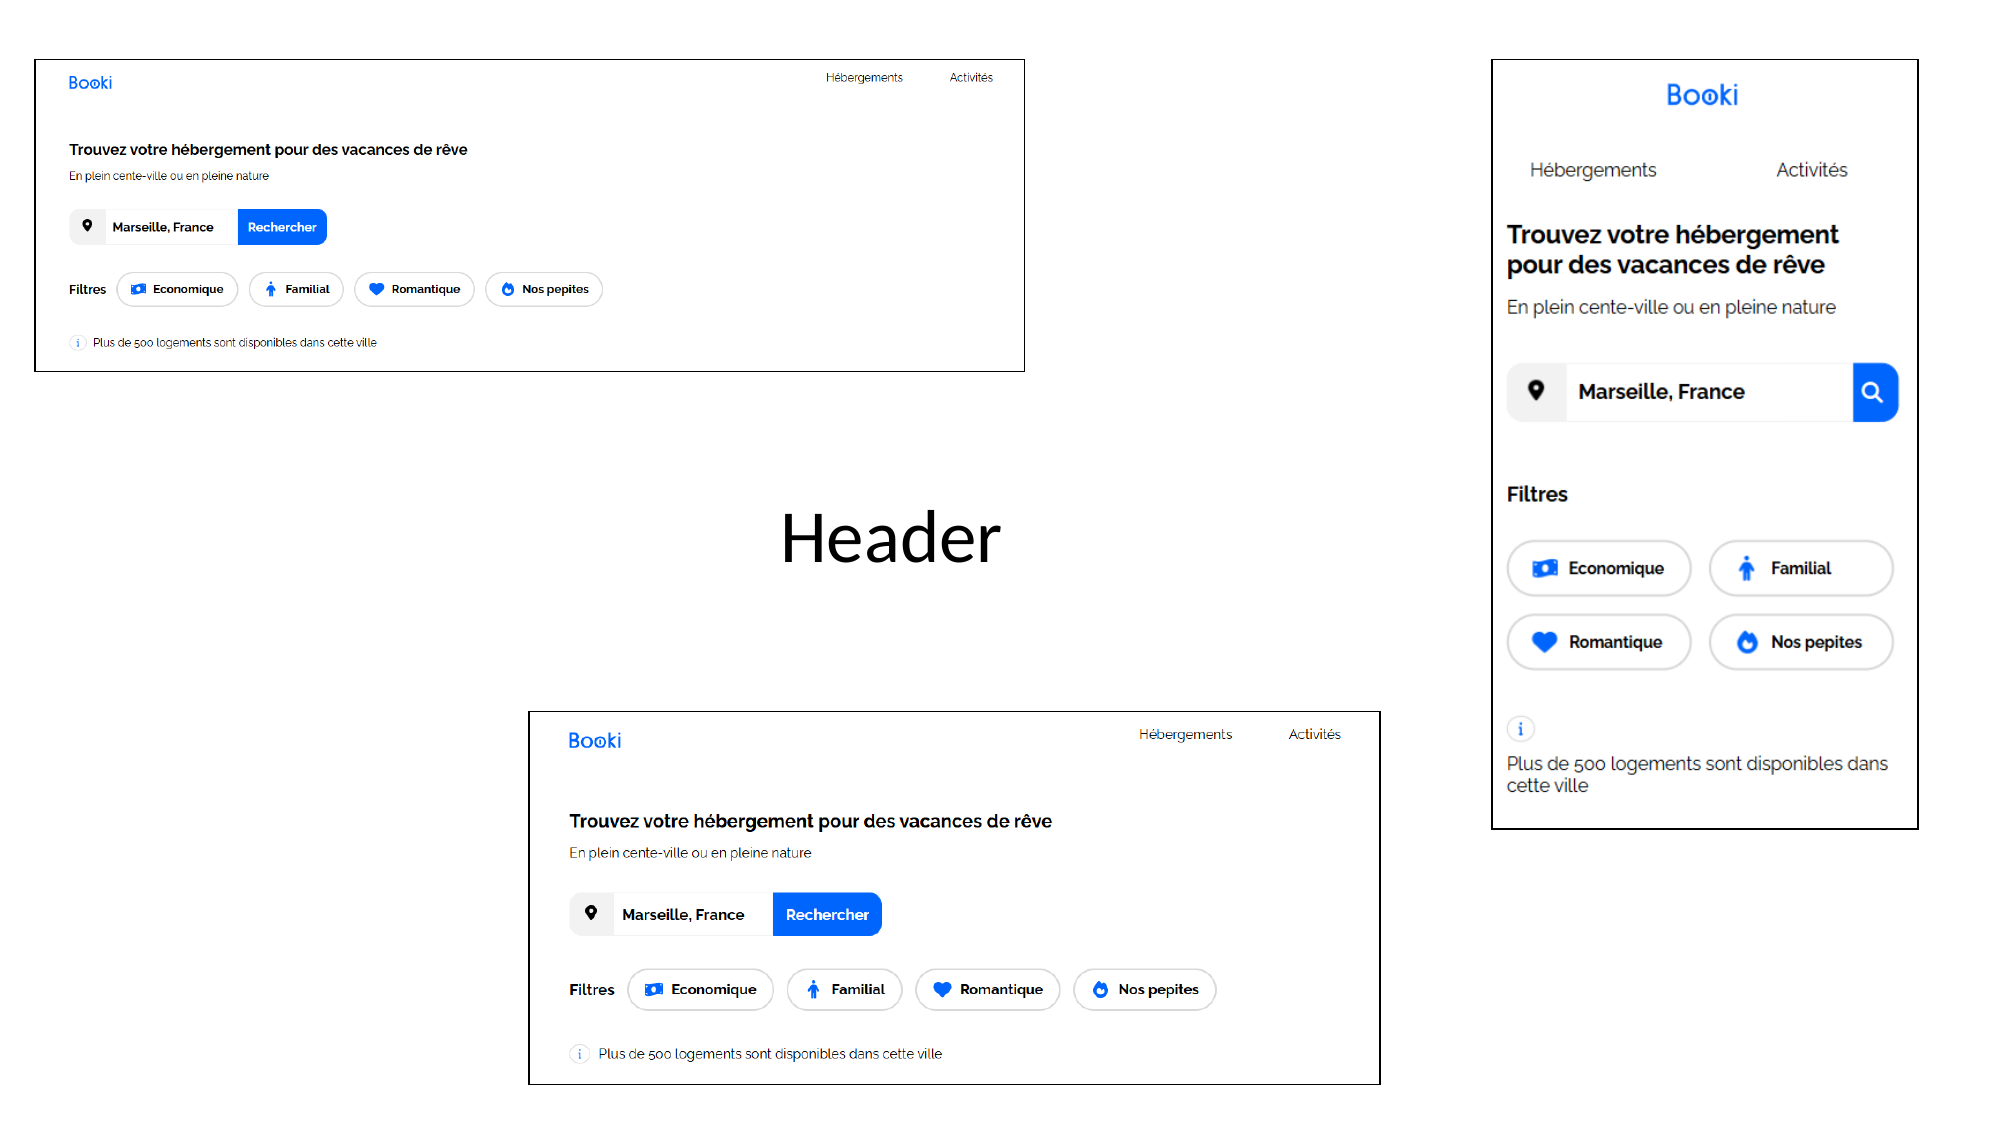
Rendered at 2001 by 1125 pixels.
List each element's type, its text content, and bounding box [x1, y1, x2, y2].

picture [36, 60, 1024, 371]
picture [1492, 60, 1918, 829]
text_box Header [765, 479, 1346, 587]
picture [529, 712, 1380, 1084]
